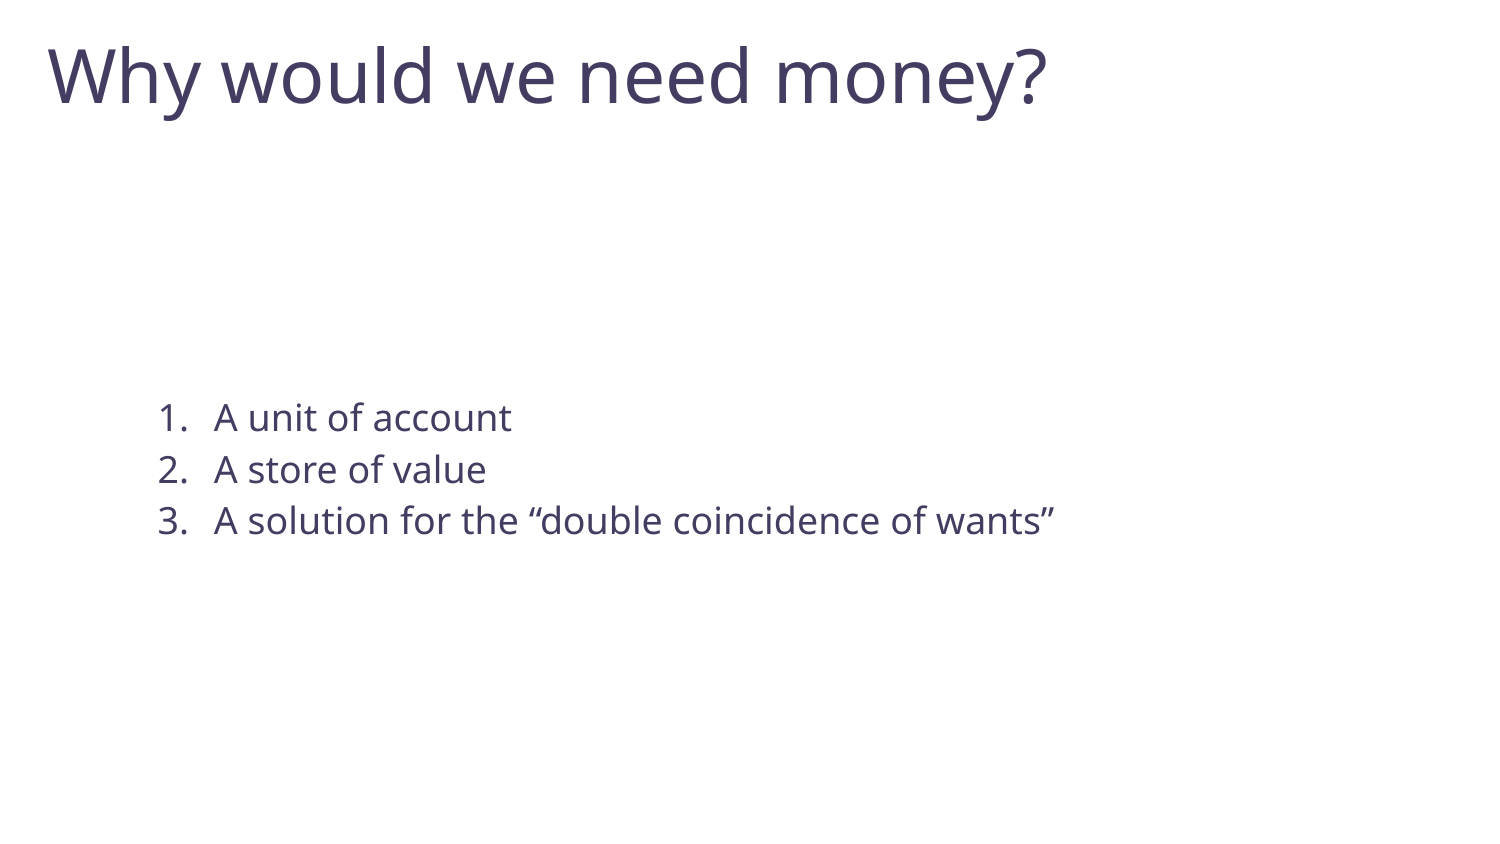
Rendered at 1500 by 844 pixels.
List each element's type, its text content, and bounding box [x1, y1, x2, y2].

title Why would we need money? [32, 13, 1469, 128]
list A unit of account A store of value A solution for the “double coincidence of wants” [123, 164, 1376, 766]
